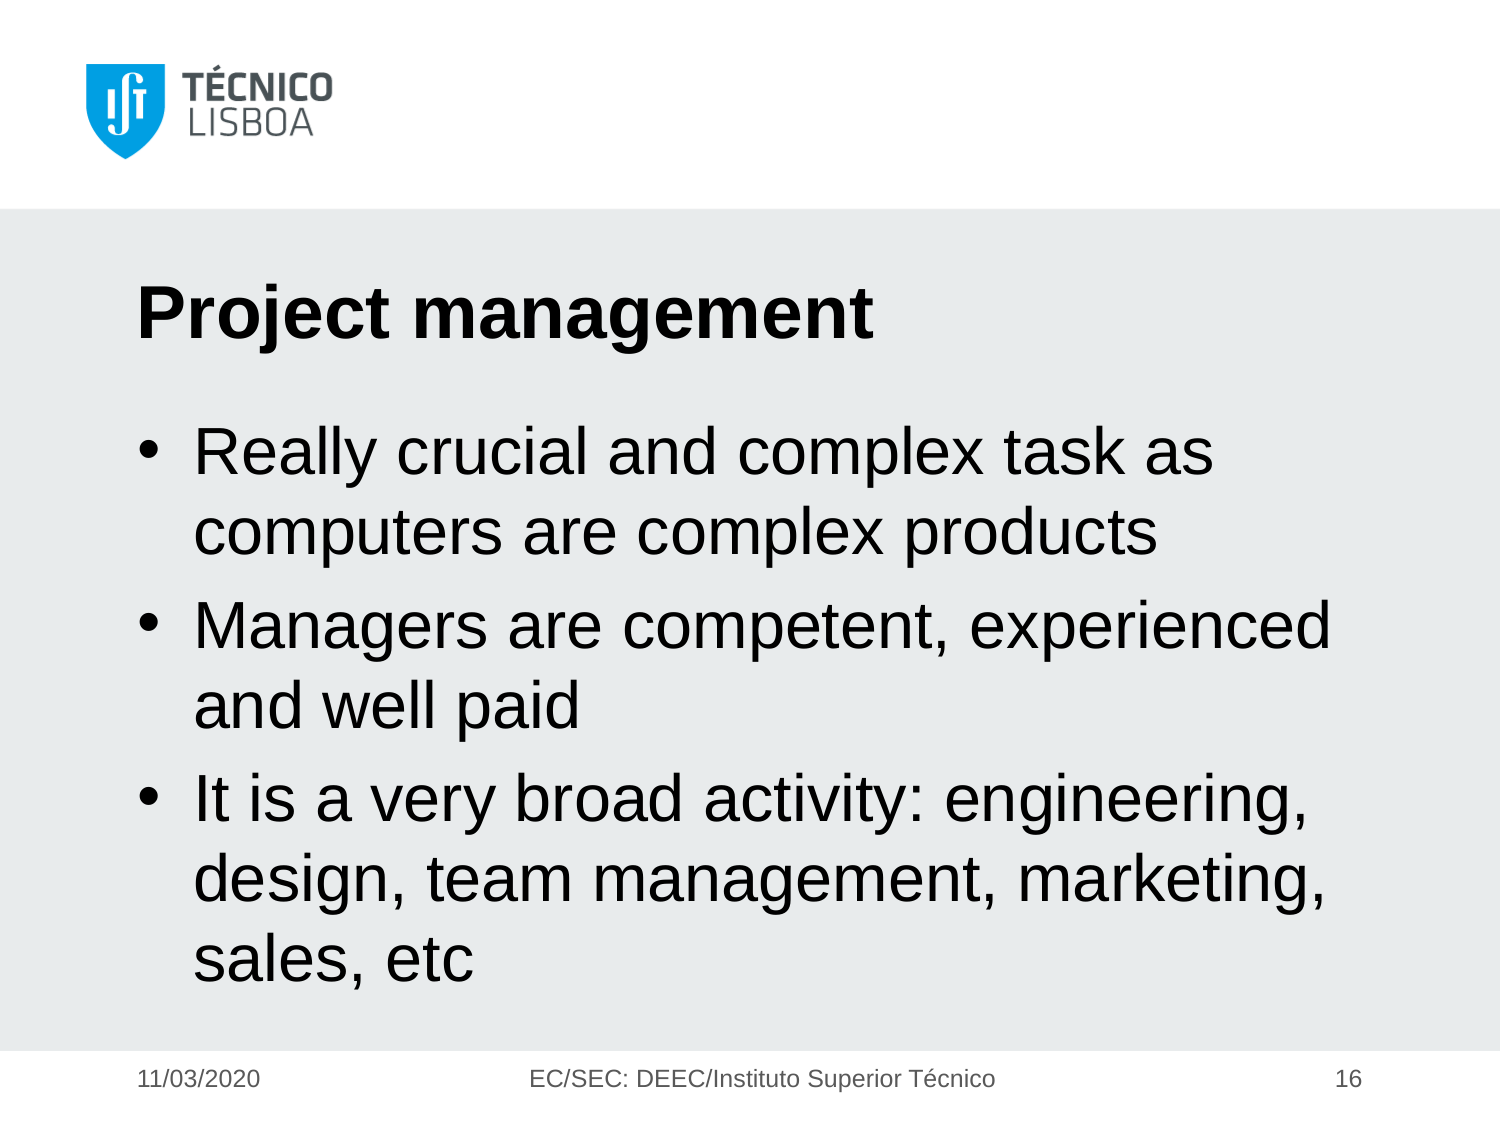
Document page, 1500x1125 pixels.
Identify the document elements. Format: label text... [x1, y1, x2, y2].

slide_number <number> [1077, 1052, 1378, 1103]
title Project management [121, 237, 1378, 381]
picture [0, 0, 1500, 1125]
slide_number 11/03/2020 [121, 1052, 425, 1103]
footer EC/SEC: DEEC/Instituto Superior Técnico [512, 1052, 1021, 1103]
list Really crucial and complex task as computers are complex products Managers are competent, experienced and well paid It is a very broad activity: engineering, design, team management, marketing, sales, etc [121, 400, 1378, 1005]
